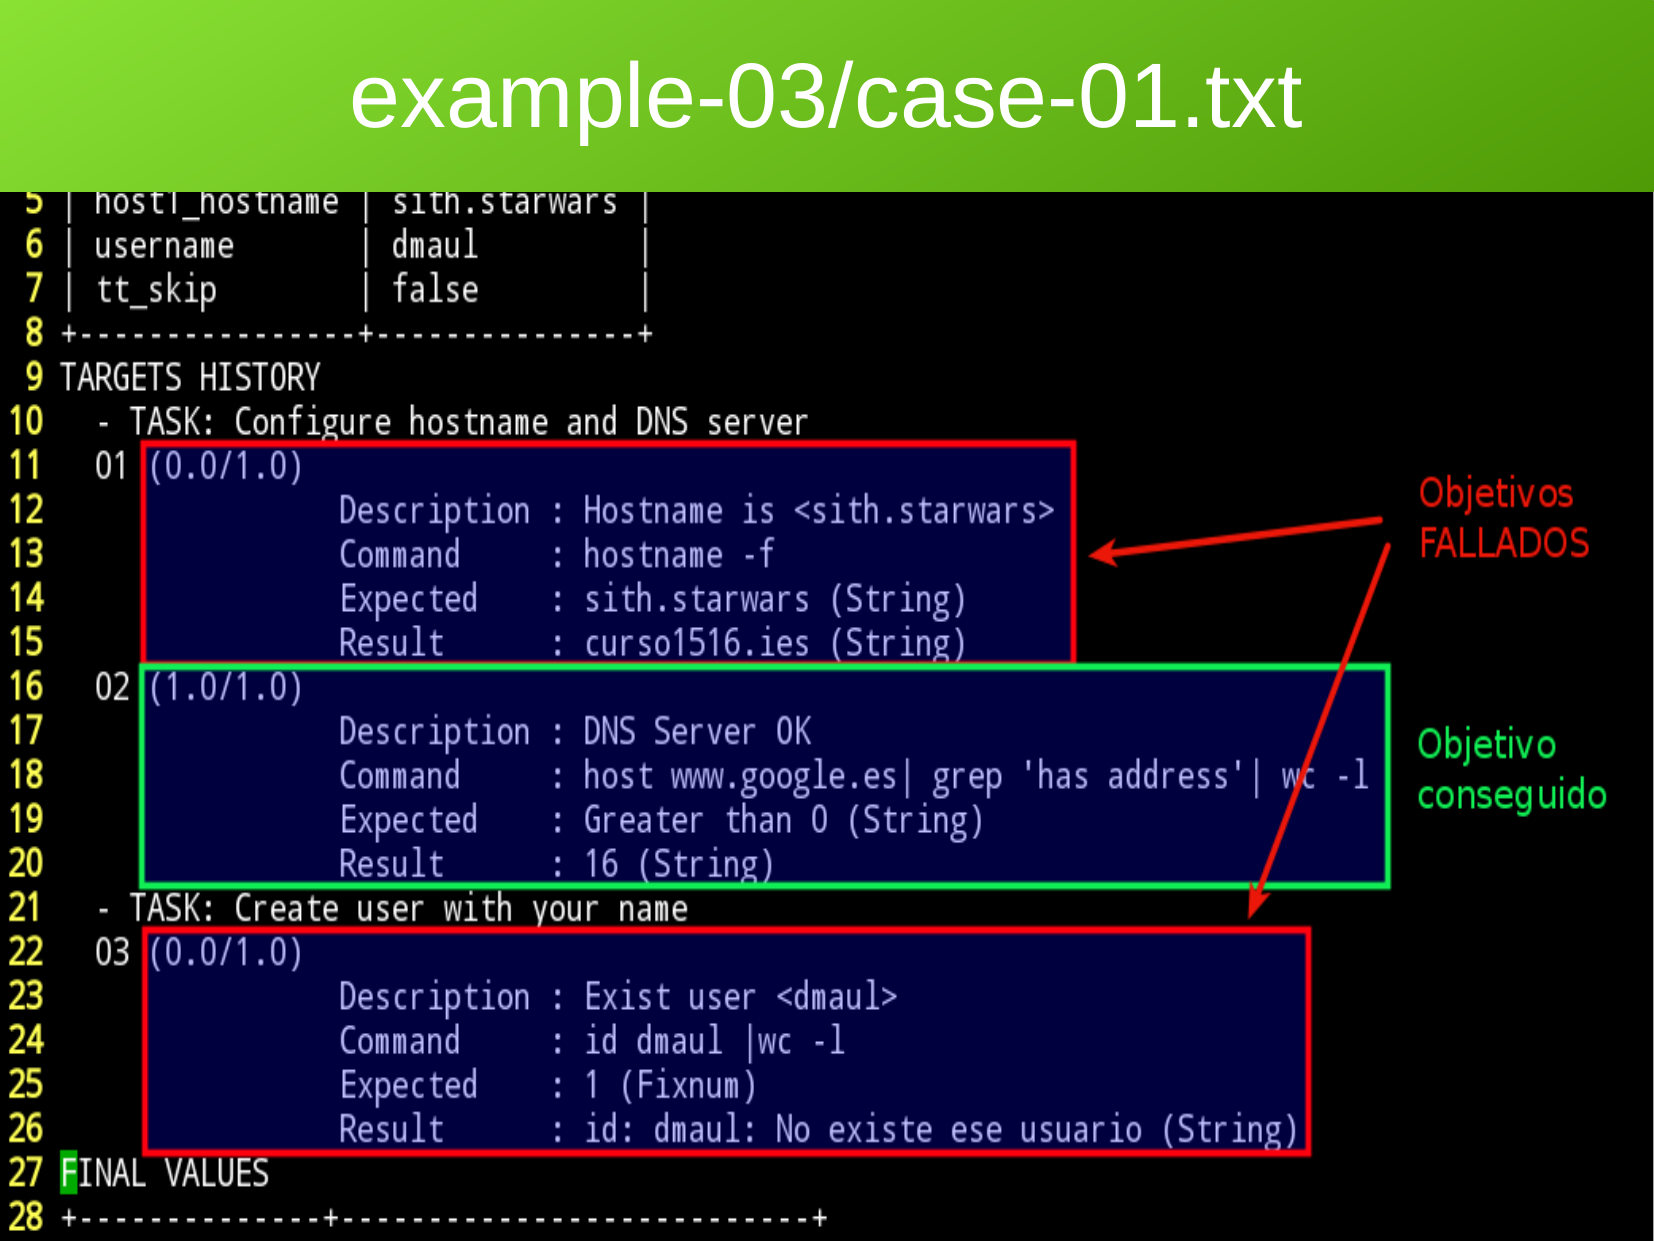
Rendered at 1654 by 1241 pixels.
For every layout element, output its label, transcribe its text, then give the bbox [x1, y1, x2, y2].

picture [0, 192, 1654, 1241]
title example-03/case-01.txt [0, 0, 1654, 192]
